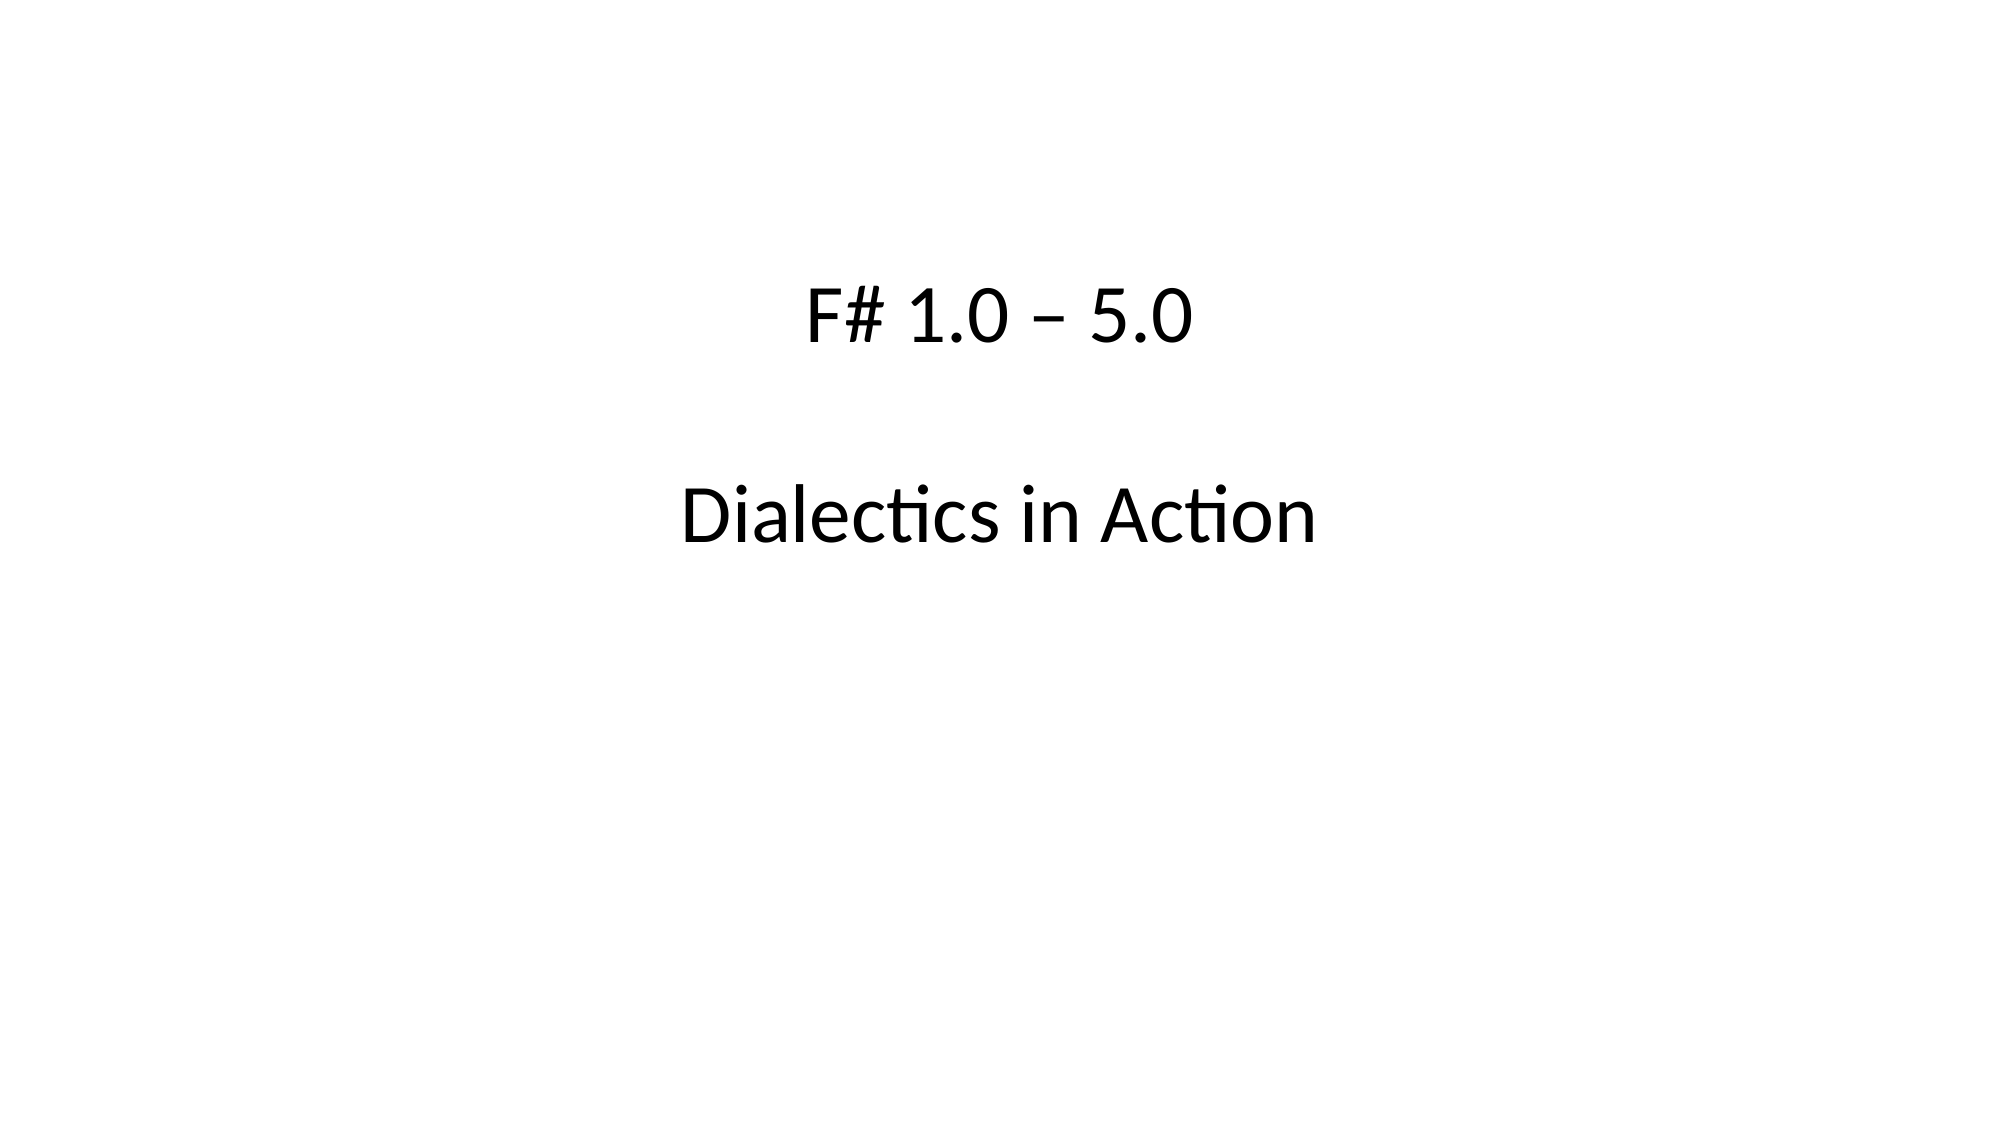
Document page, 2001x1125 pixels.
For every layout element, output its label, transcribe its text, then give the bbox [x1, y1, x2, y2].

text_box F# 1.0 – 5.0 Dialectics in Action [426, 251, 1573, 571]
